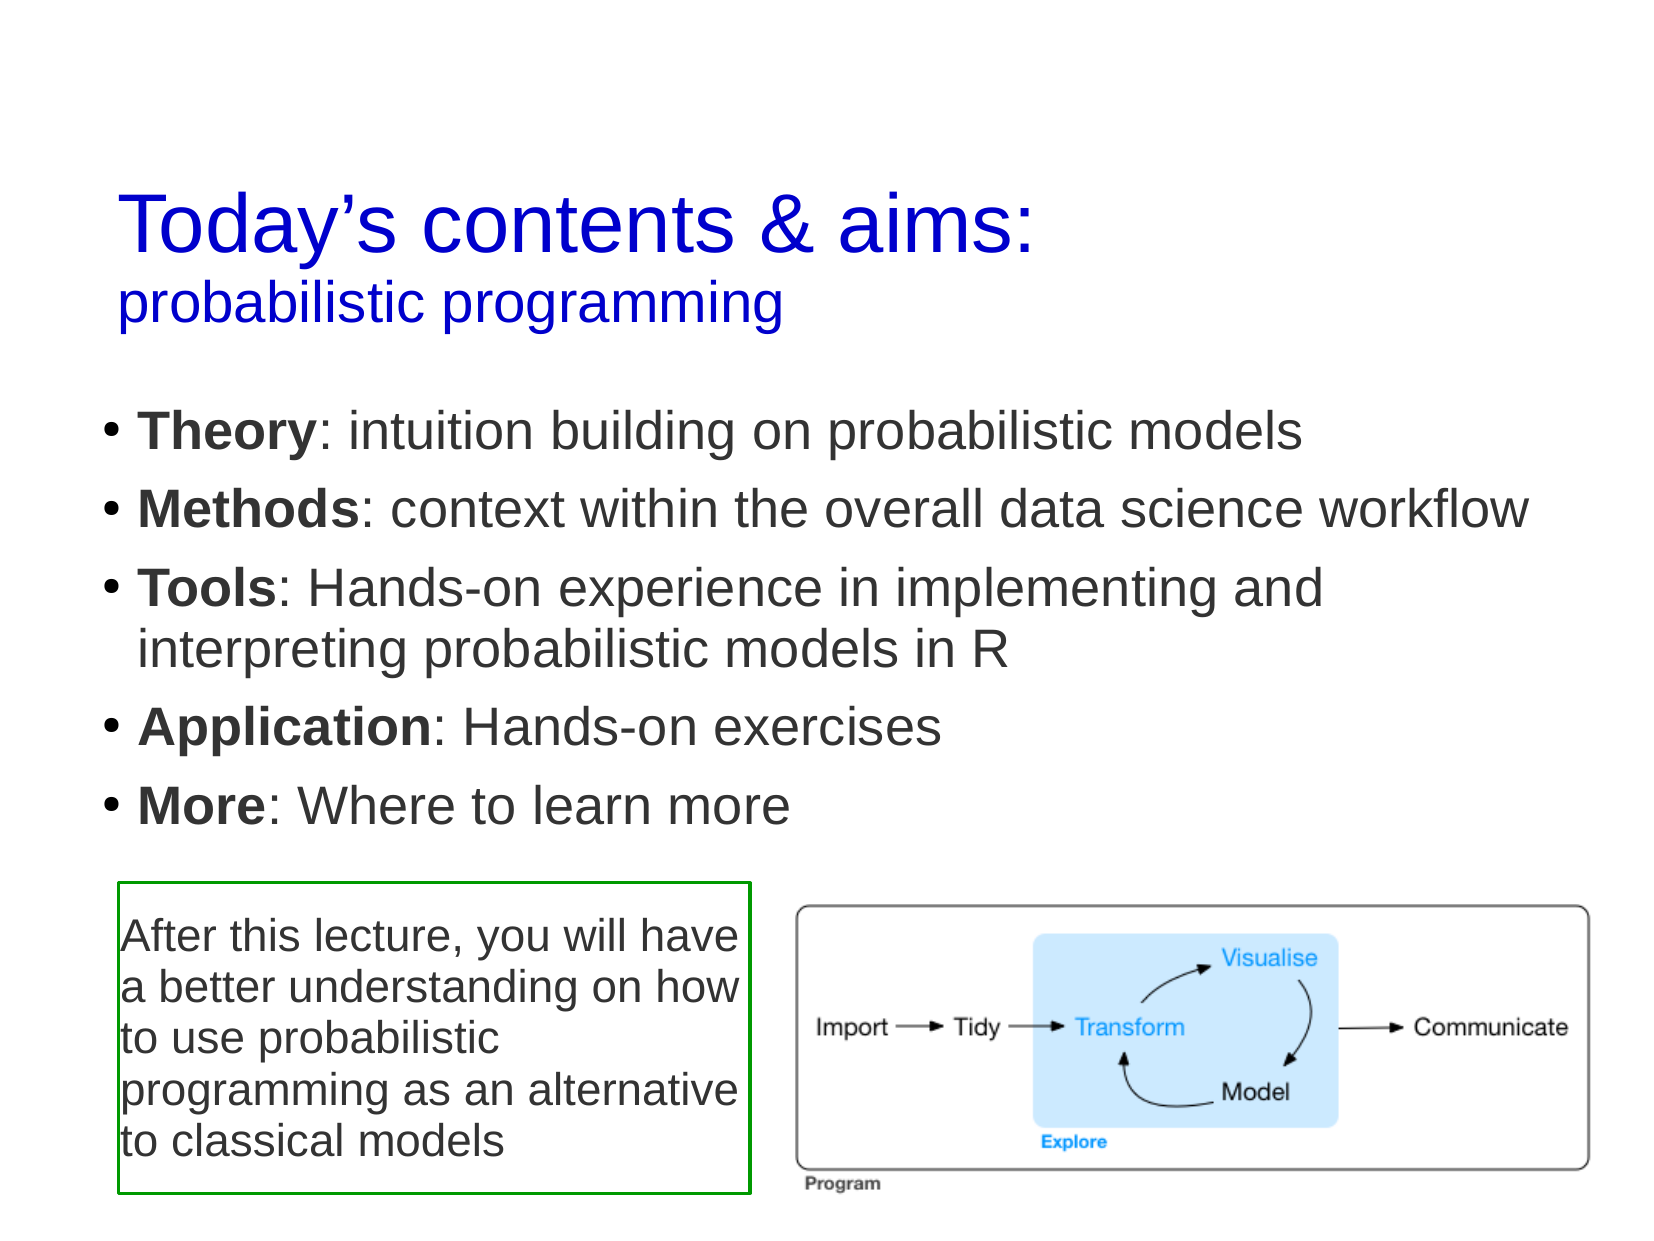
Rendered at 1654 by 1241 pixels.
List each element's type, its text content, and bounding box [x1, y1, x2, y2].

text_box Theory: intuition building on probabilistic models Methods: context within the overall data science workflow Tools: Hands-on experience in implementing and interpreting probabilistic models in R Application: Hands-on exercises More: Where to learn more [101, 396, 1602, 840]
text_box [106, 207, 1606, 1173]
picture [794, 903, 1592, 1196]
text_box After this lecture, you will have a better understanding on how to use probabilistic programming as an alternative to classical models [118, 882, 751, 1194]
title Today’s contents & aims: probabilistic programming [117, 176, 1447, 207]
